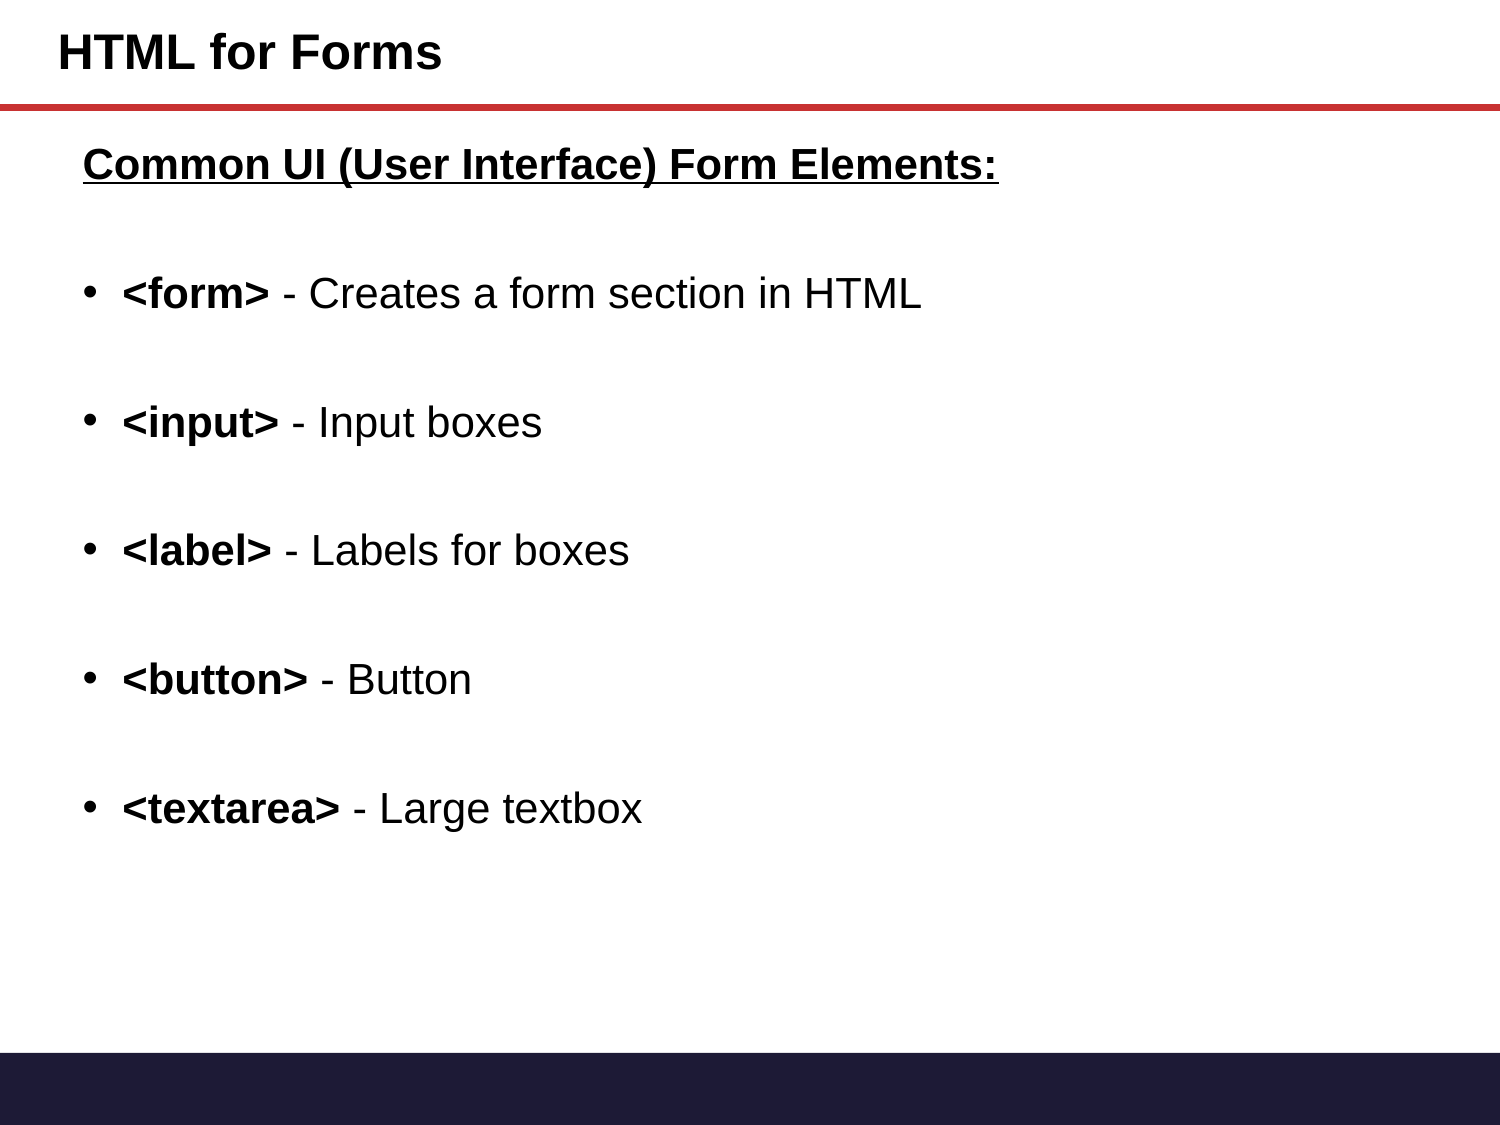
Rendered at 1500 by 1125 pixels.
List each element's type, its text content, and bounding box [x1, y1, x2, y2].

text_box Common UI (User Interface) Form Elements: <form> - Creates a form section in HTML <input> - Input boxes <label> - Labels for boxes <button> - Button <textarea> - Large textbox [74, 128, 1500, 842]
title HTML for Forms [50, 0, 1175, 108]
